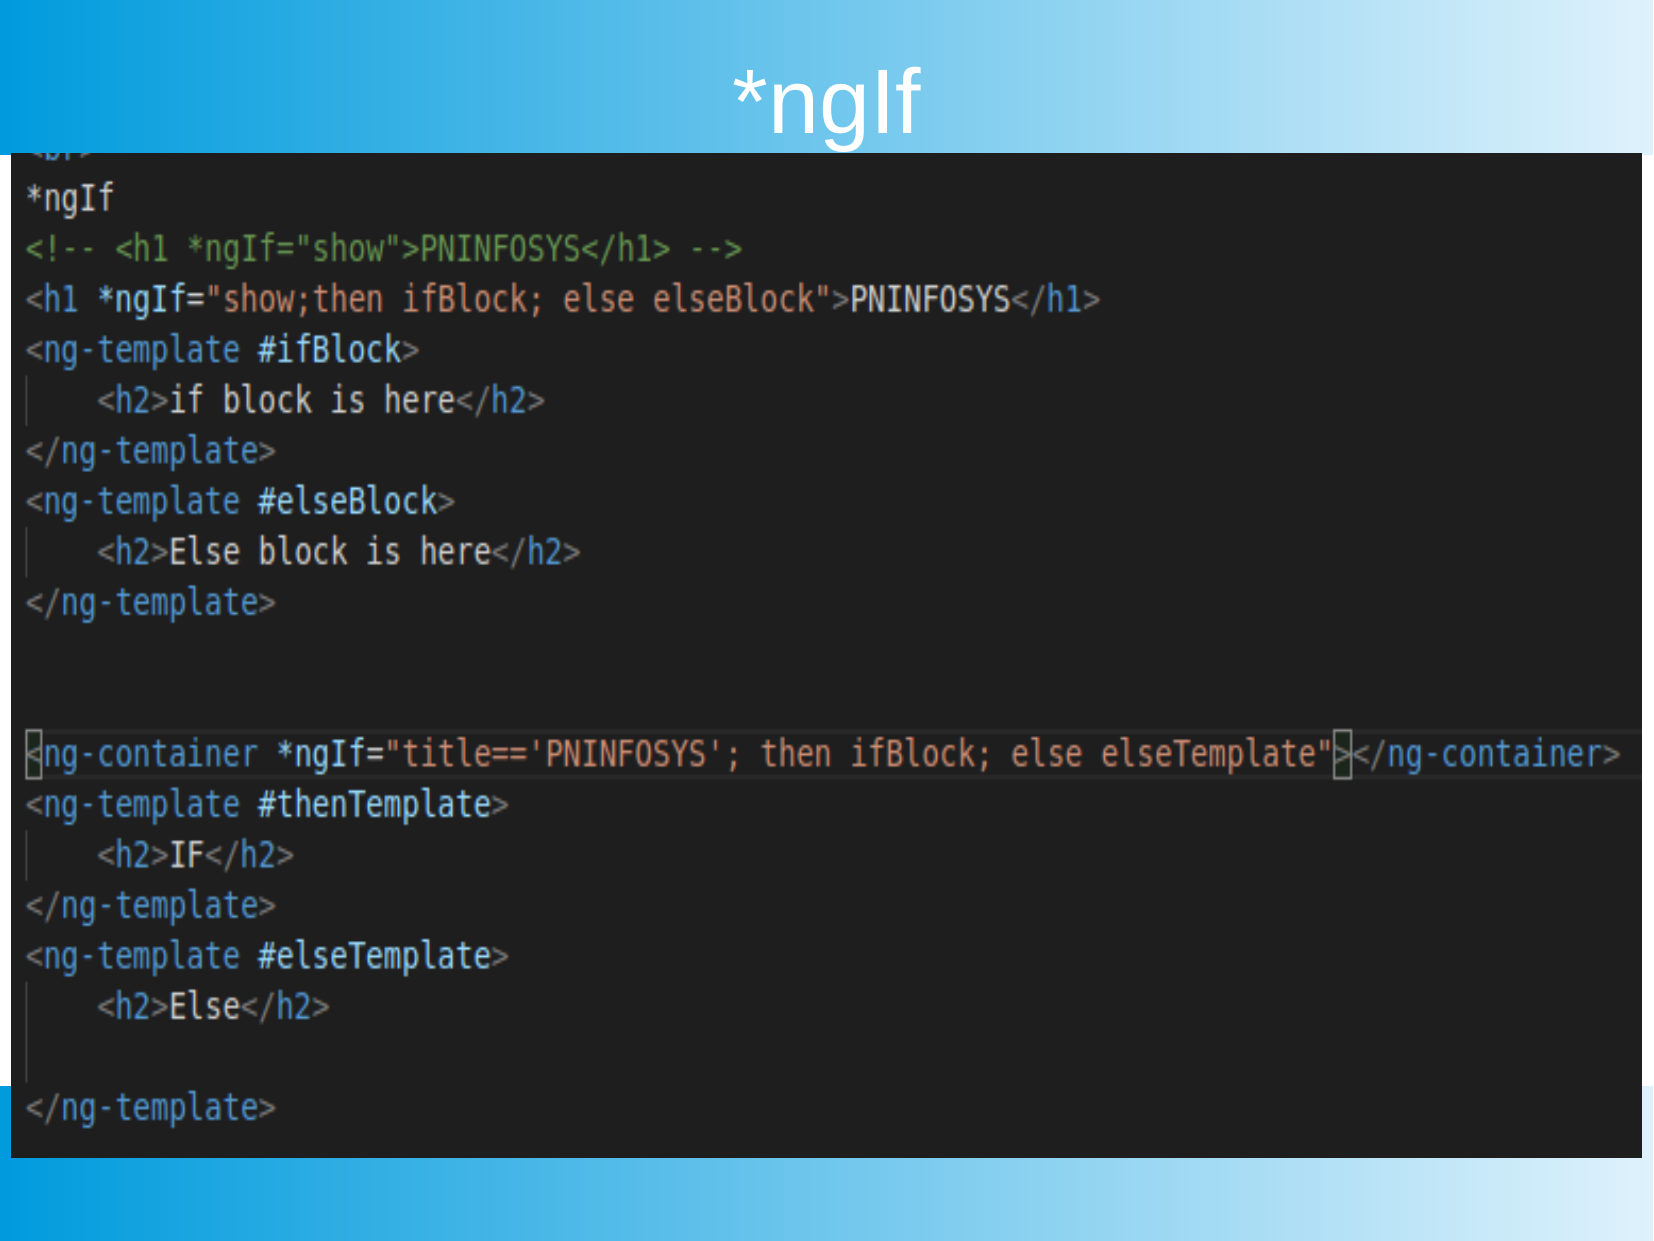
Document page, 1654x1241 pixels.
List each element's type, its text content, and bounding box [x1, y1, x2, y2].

picture [11, 153, 1642, 1241]
title *ngIf [82, 49, 1571, 153]
